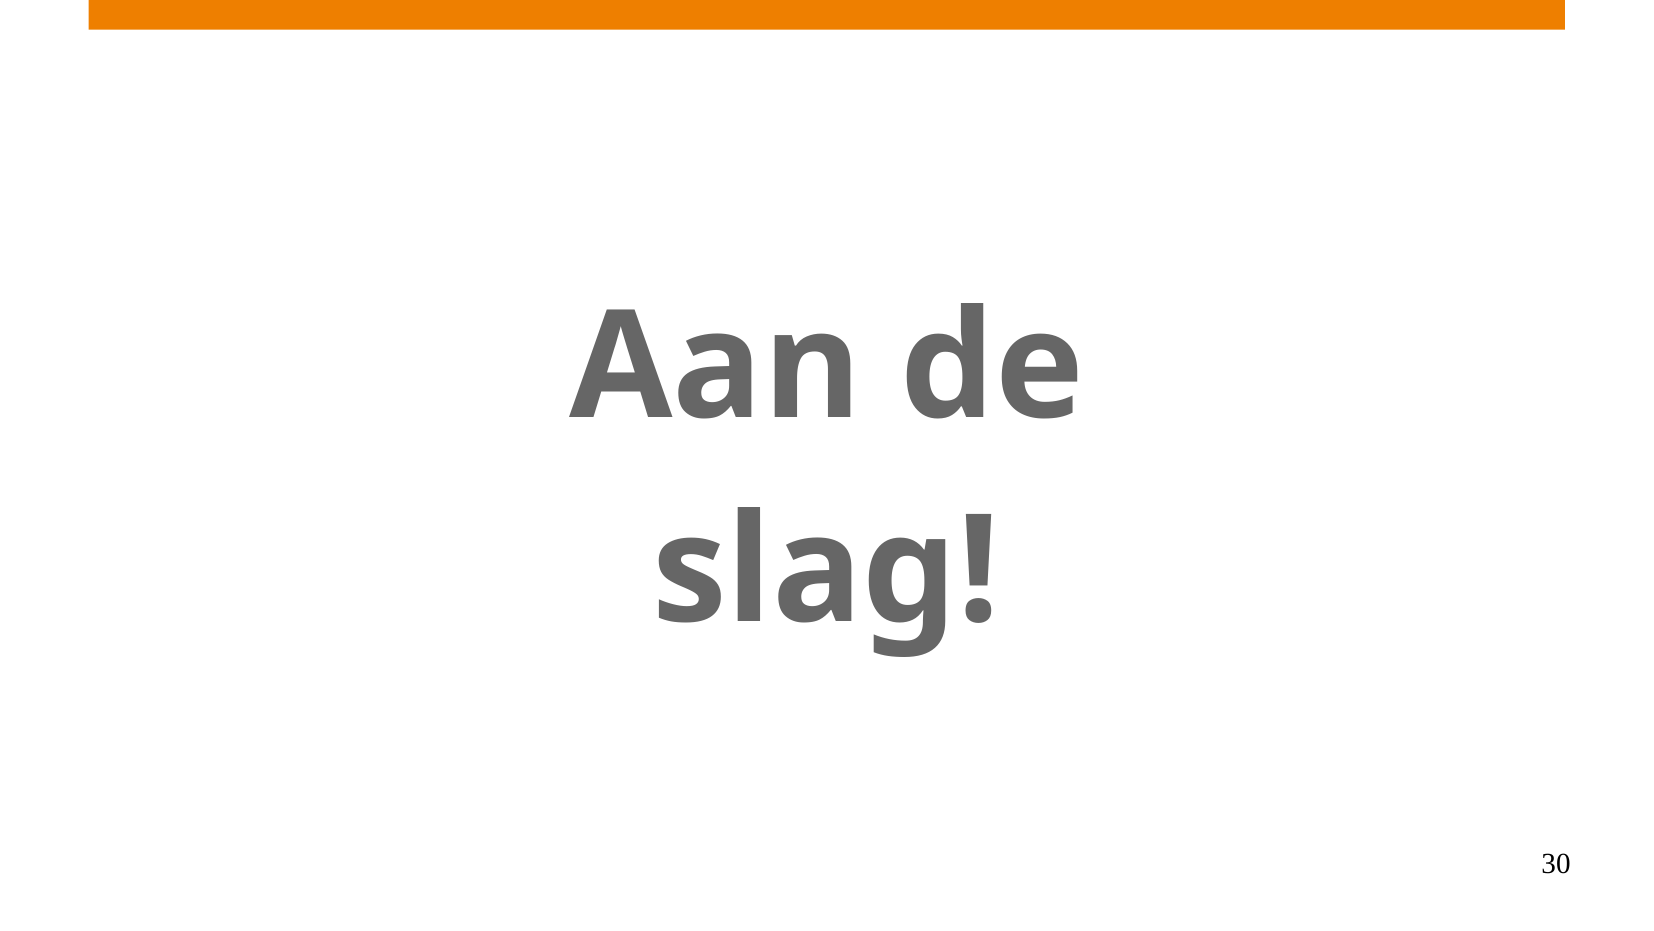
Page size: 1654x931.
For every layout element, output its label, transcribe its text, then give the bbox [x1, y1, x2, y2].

text_box [88, 0, 1565, 30]
title Aan de slag! [380, 266, 1273, 657]
